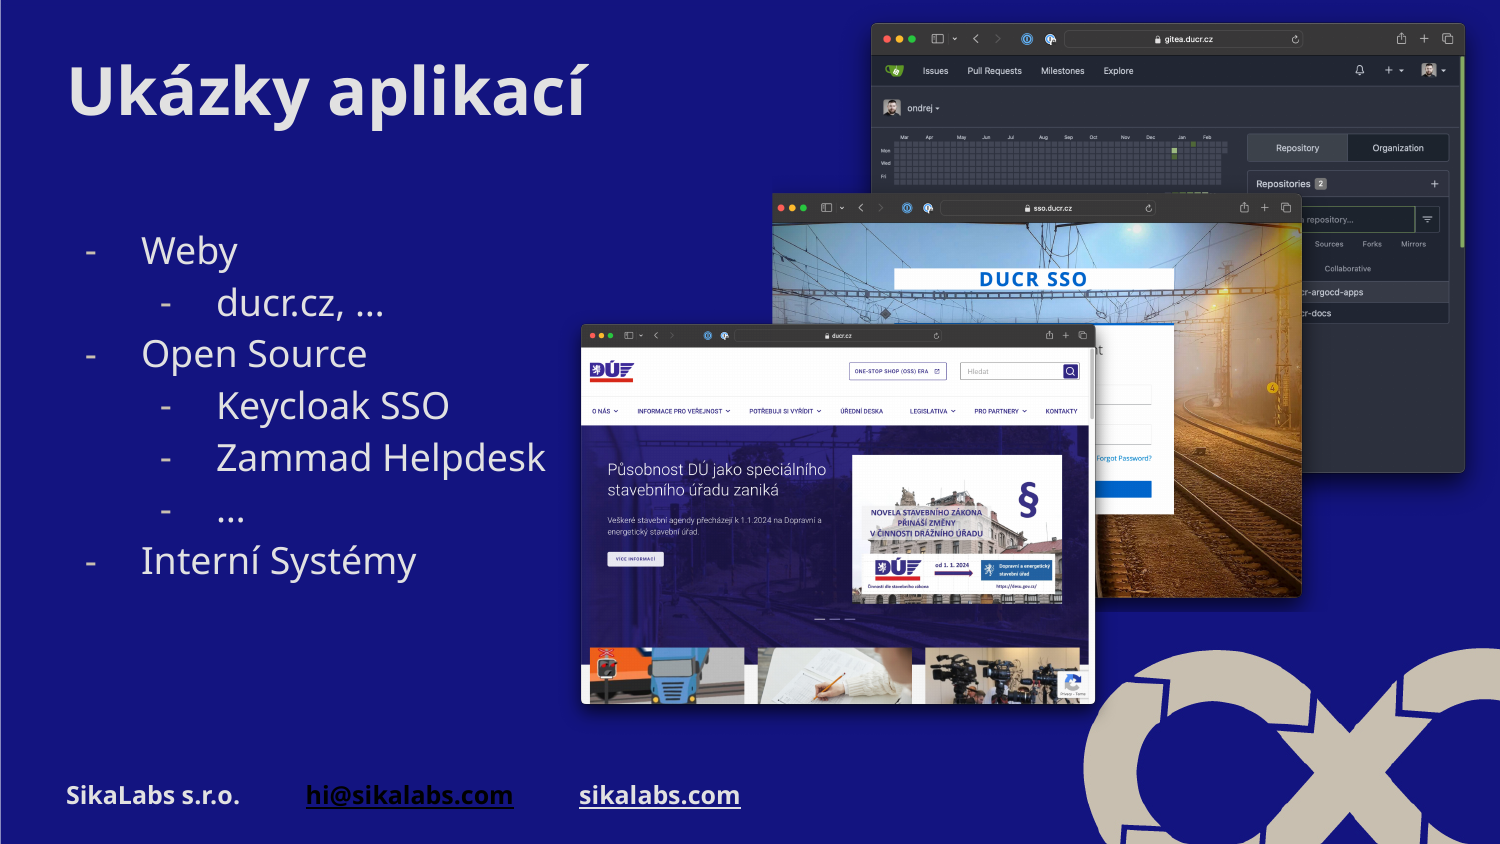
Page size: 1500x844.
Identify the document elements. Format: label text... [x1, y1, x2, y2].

title Ukázky aplikací [51, 33, 836, 128]
list Weby ducr.cz, … Open Source Keycloak SSO Zammad Helpdesk … Interní Systémy [51, 205, 1352, 754]
picture [0, 0, 1500, 844]
